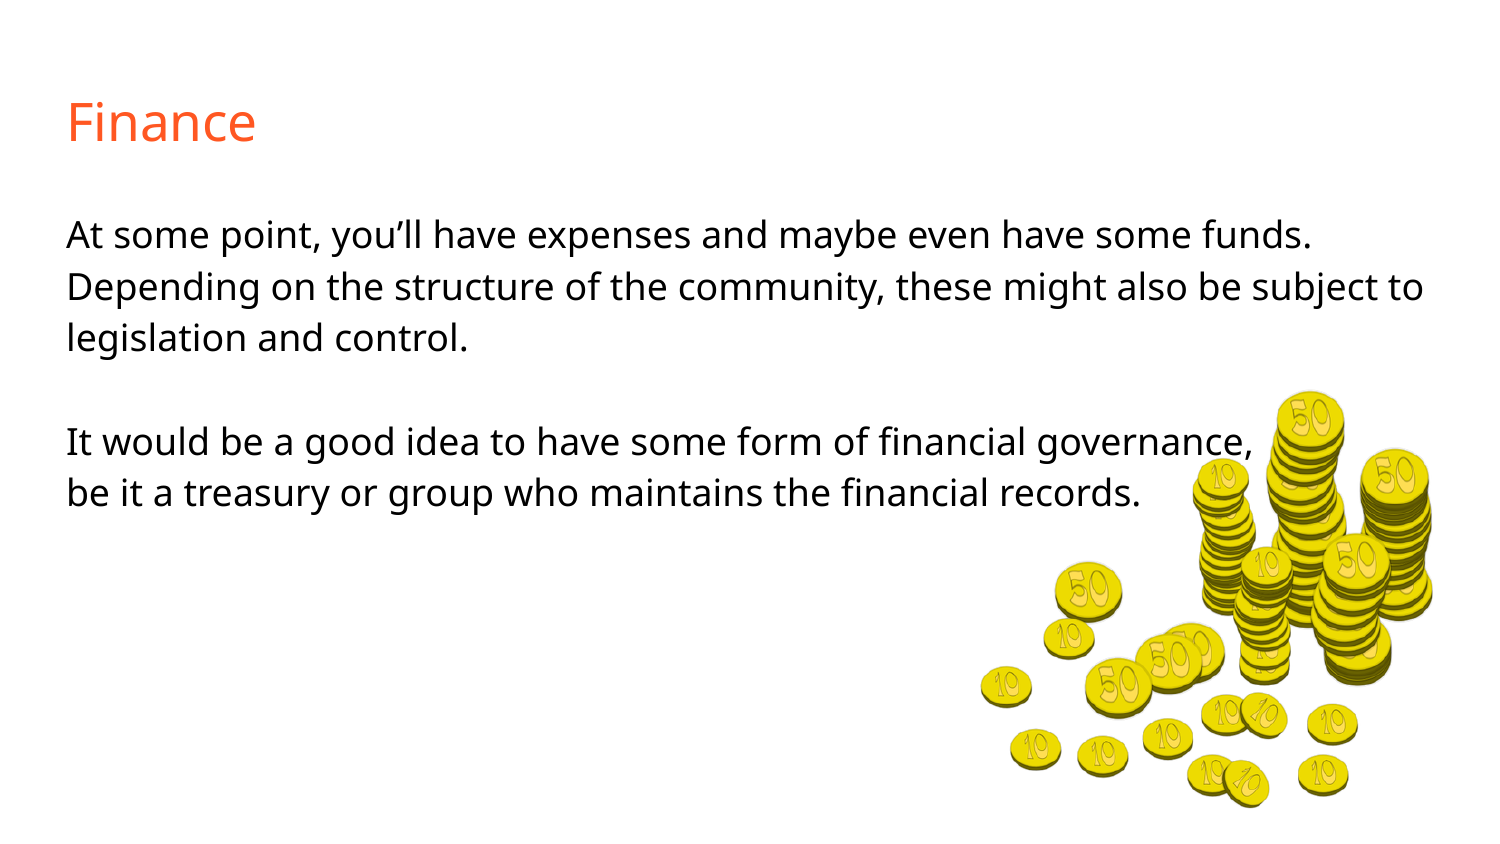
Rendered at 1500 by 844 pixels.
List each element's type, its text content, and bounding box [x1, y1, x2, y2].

title Finance [51, 72, 1449, 167]
list At some point, you’ll have expenses and maybe even have some funds. Depending on the structure of the community, these might also be subject to legislation and control. It would be a good idea to have some form of financial governance, be it a treasury or group who maintains the financial records. [51, 189, 1449, 750]
picture [980, 389, 1433, 809]
